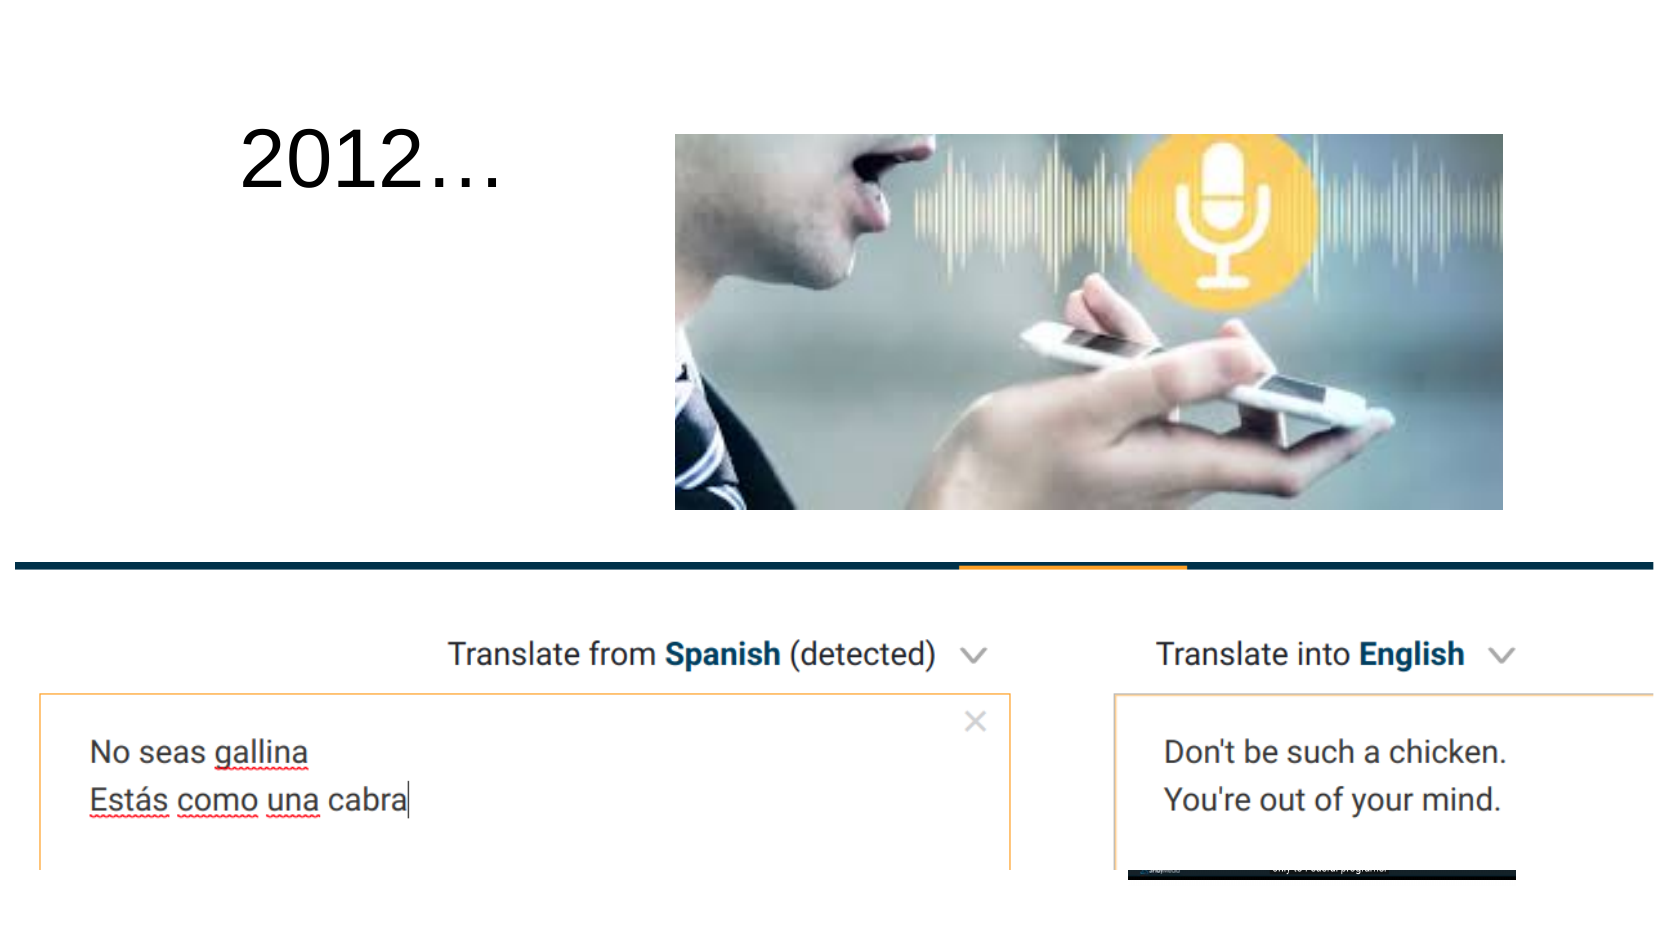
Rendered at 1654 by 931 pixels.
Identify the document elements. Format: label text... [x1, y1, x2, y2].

text_box 2012… [225, 105, 871, 198]
picture [15, 566, 1654, 886]
picture [675, 134, 1503, 511]
